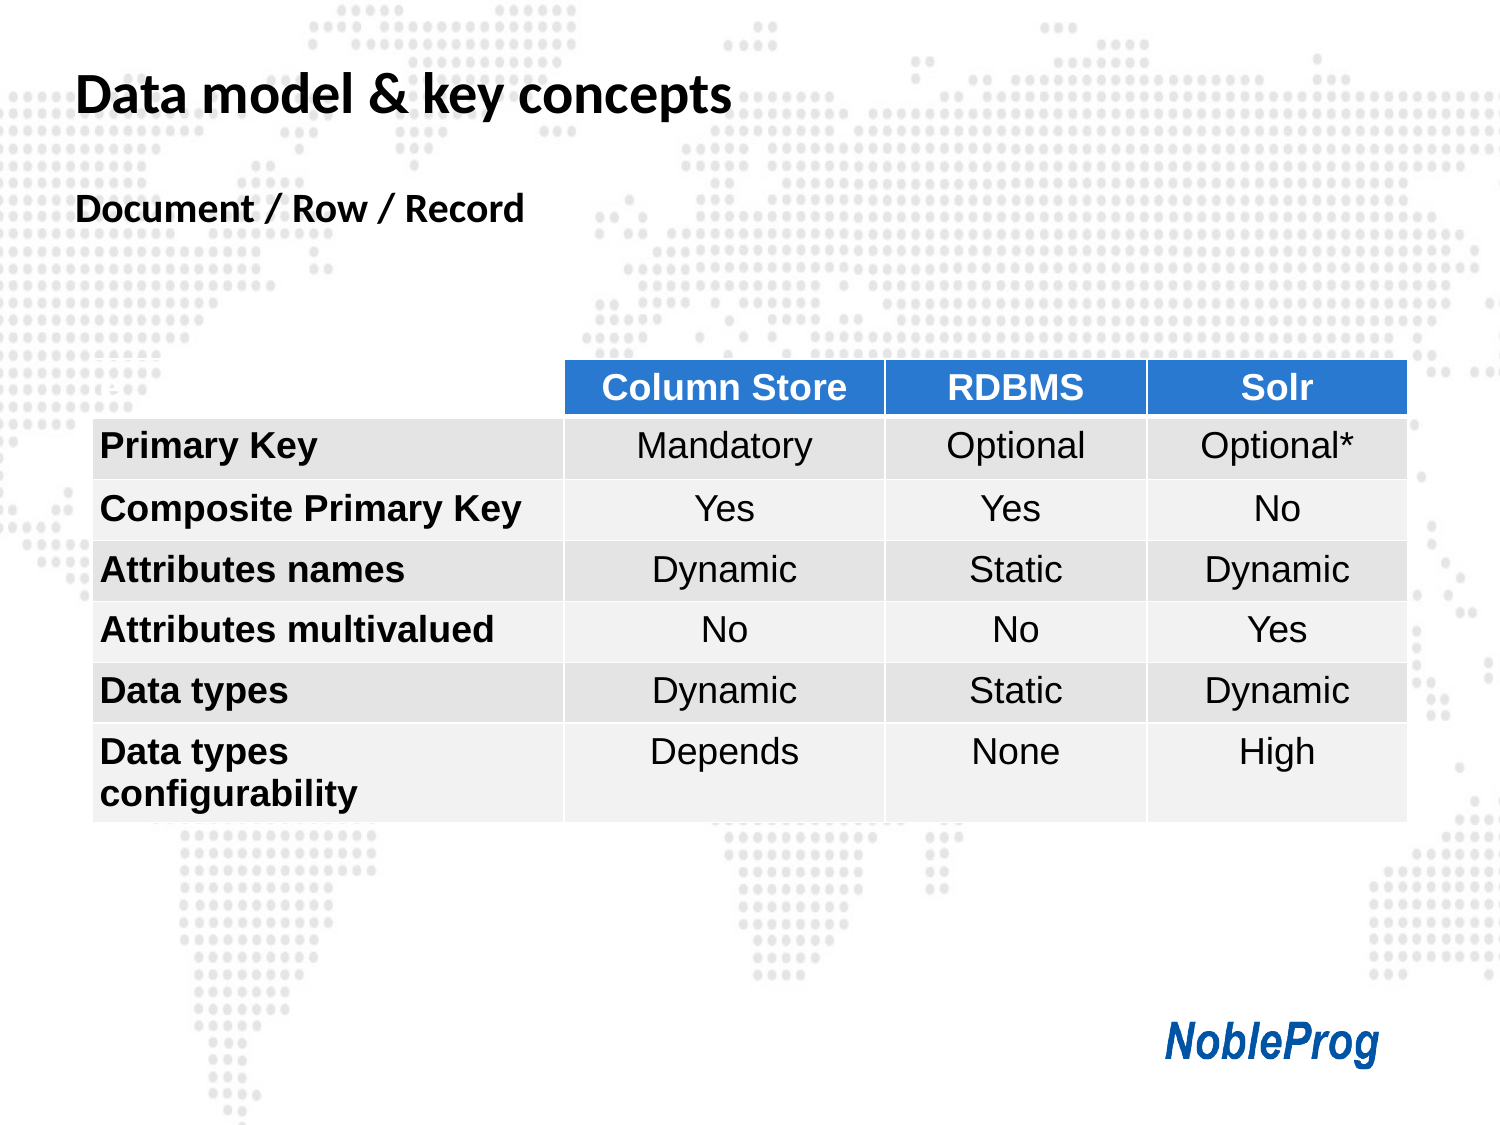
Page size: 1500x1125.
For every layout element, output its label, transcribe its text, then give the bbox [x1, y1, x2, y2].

table_cell Static [886, 541, 1146, 601]
table_header RDBMS [886, 360, 1146, 414]
text_box Document / Row / Record [75, 180, 1425, 231]
table_cell No [1148, 480, 1407, 540]
table_cell Depends [565, 724, 884, 822]
table_cell Primary Key [93, 419, 563, 479]
table_cell None [886, 724, 1146, 822]
table_cell Yes [565, 480, 884, 540]
picture [0, 0, 1500, 1125]
table_cell Dynamic [565, 541, 884, 601]
table_cell No [886, 602, 1146, 662]
table_cell Mandatory [565, 419, 884, 479]
table_cell Attributes multivalued [93, 602, 563, 662]
text_box Data model & key concepts [75, 55, 1425, 127]
table_cell Dynamic [1148, 663, 1407, 722]
table_cell Static [886, 663, 1146, 722]
table_cell High [1148, 724, 1407, 822]
table_cell Data types configurability [93, 724, 563, 822]
table_header Solr [1148, 360, 1407, 414]
table_cell Dynamic [1148, 541, 1407, 601]
table_header e [93, 360, 563, 414]
table_cell Yes [886, 480, 1146, 540]
table_header Column Store [565, 360, 884, 414]
table_cell Attributes names [93, 541, 563, 601]
table_cell No [565, 602, 884, 662]
table_cell Data types [93, 663, 563, 722]
table_cell Dynamic [565, 663, 884, 722]
table_cell Optional [886, 419, 1146, 479]
table_cell Yes [1148, 602, 1407, 662]
table_cell Optional* [1148, 419, 1407, 479]
table_cell Composite Primary Key [93, 480, 563, 540]
